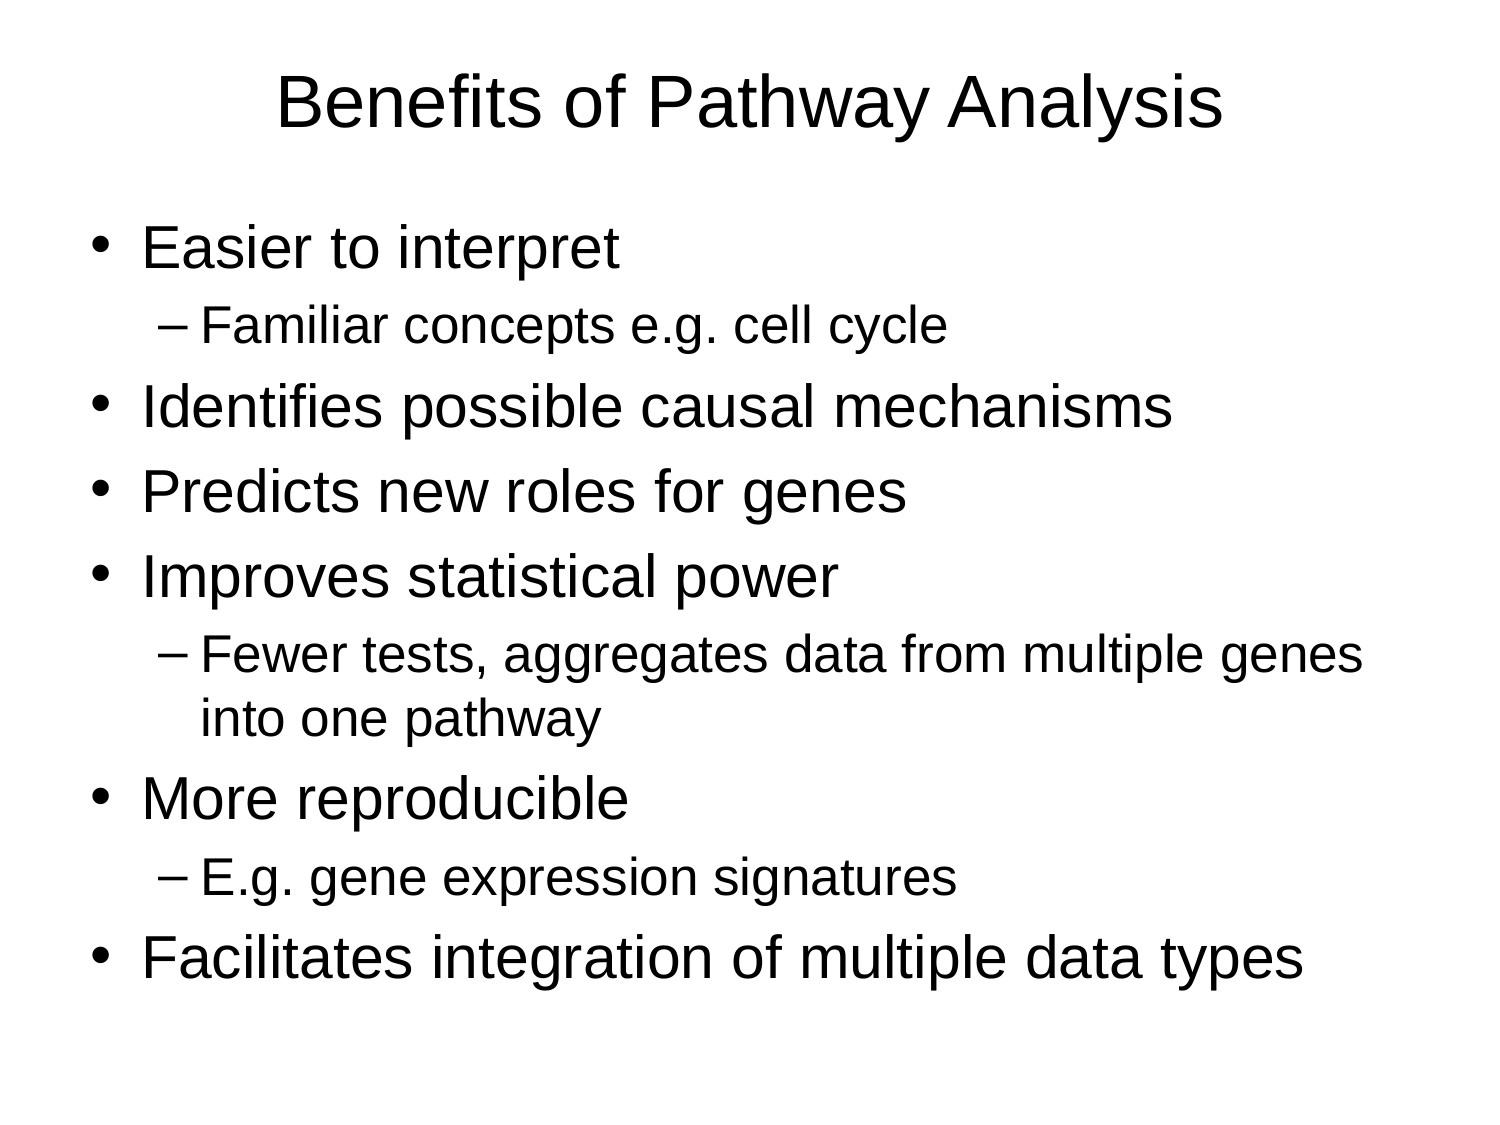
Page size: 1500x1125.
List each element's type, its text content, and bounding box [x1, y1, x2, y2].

list Easier to interpret Familiar concepts e.g. cell cycle Identifies possible causal mechanisms Predicts new roles for genes Improves statistical power Fewer tests, aggregates data from multiple genes into one pathway More reproducible E.g. gene expression signatures Facilitates integration of multiple data types [75, 200, 1425, 1005]
title Benefits of Pathway Analysis [75, 45, 1425, 150]
